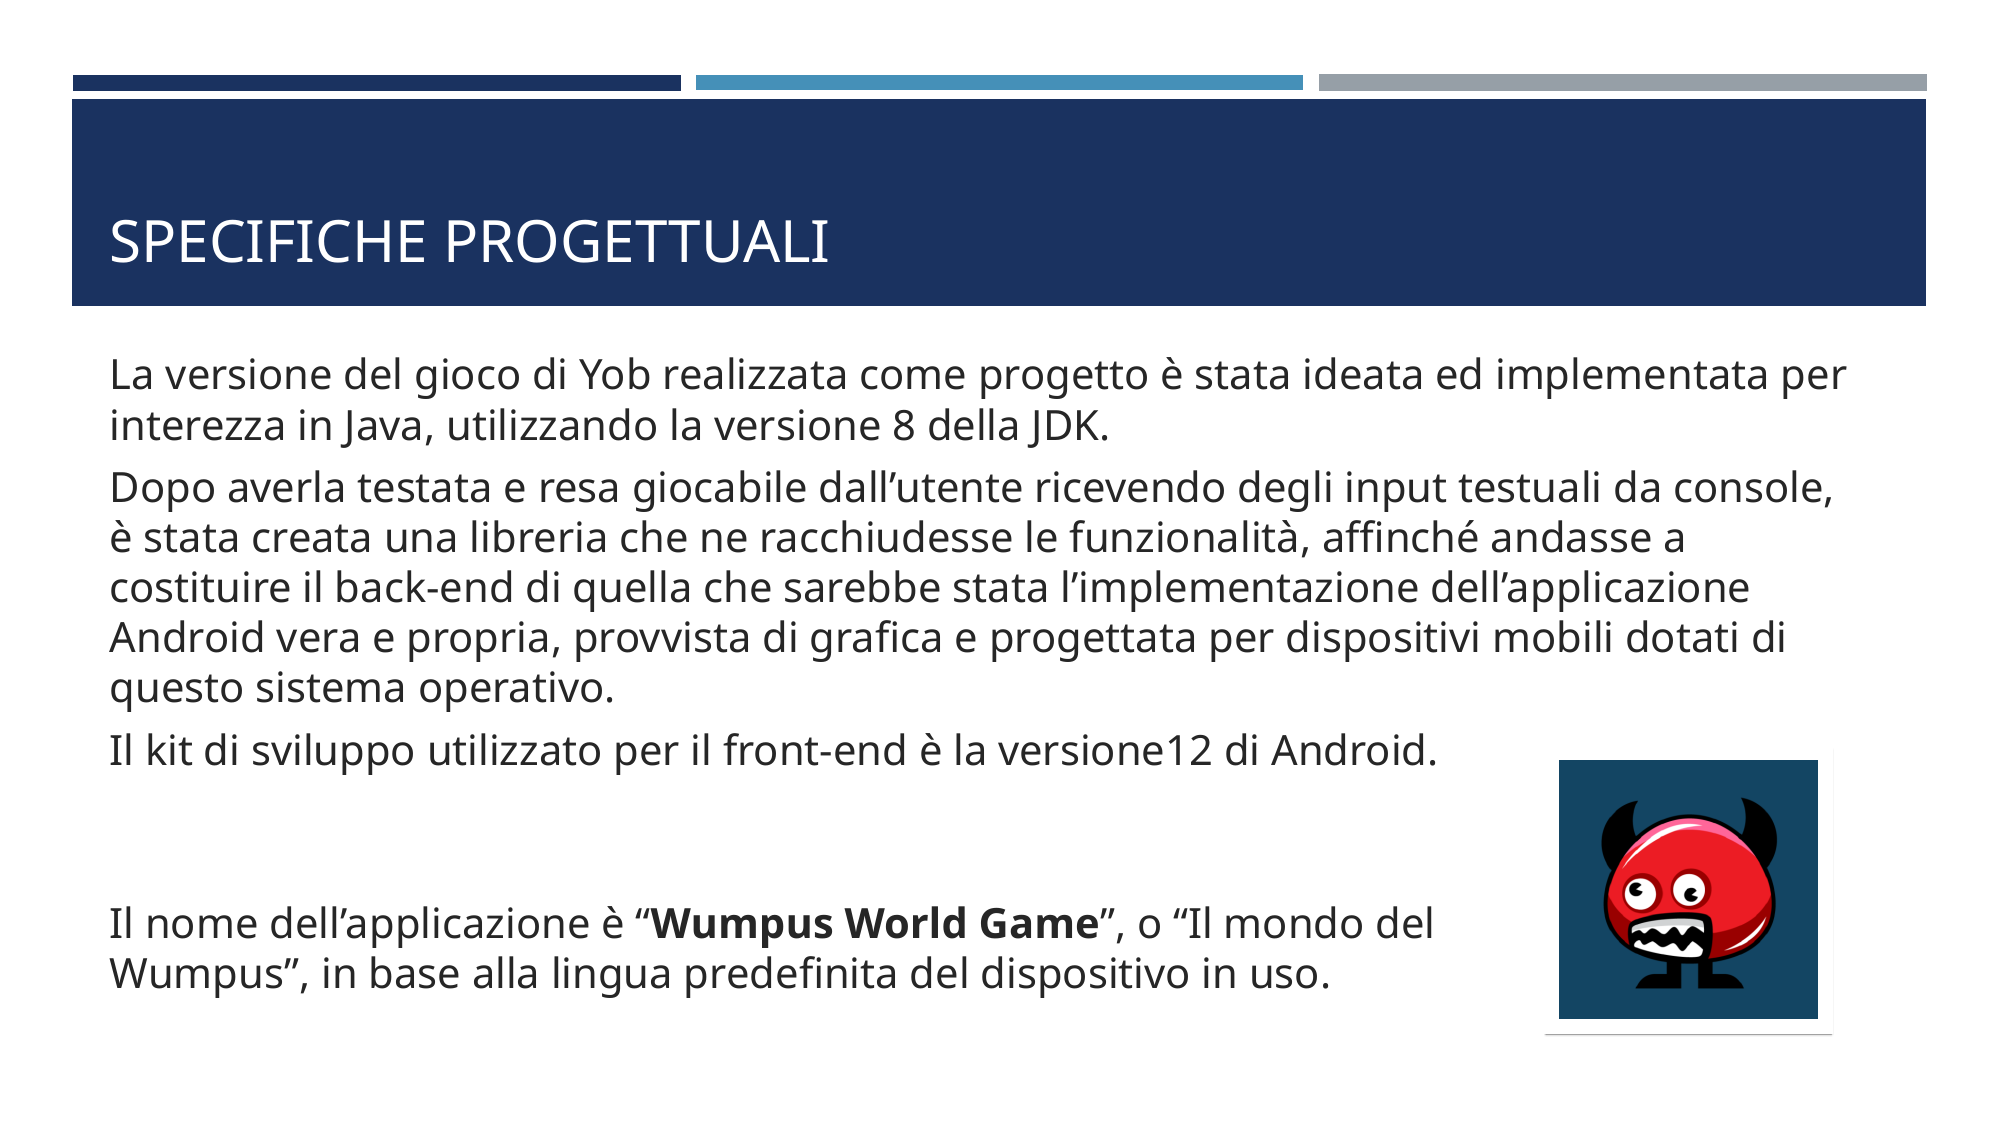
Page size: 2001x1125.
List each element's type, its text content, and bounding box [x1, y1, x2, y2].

picture [1558, 759, 1819, 1020]
text_box Il nome dell’applicazione è “Wumpus World Game”, o “Il mondo del Wumpus”, in base alla lingua predefinita del dispositivo in uso. [94, 889, 1534, 1006]
text_box La versione del gioco di Yob realizzata come progetto è stata ideata ed implementata per interezza in Java, utilizzando la versione 8 della JDK. Dopo averla testata e resa giocabile dall’utente ricevendo degli input testuali da console, è stata creata una libreria che ne racchiudesse le funzionalità, affinché andasse a costituire il back-end di quella che sarebbe stata l’implementazione dell’applicazione Android vera e propria, provvista di grafica e progettata per dispositivi mobili dotati di questo sistema operativo. Il kit di sviluppo utilizzato per il front-end è la versione12 di Android. [94, 340, 1881, 760]
title Specifiche progettuali [94, 119, 1904, 282]
